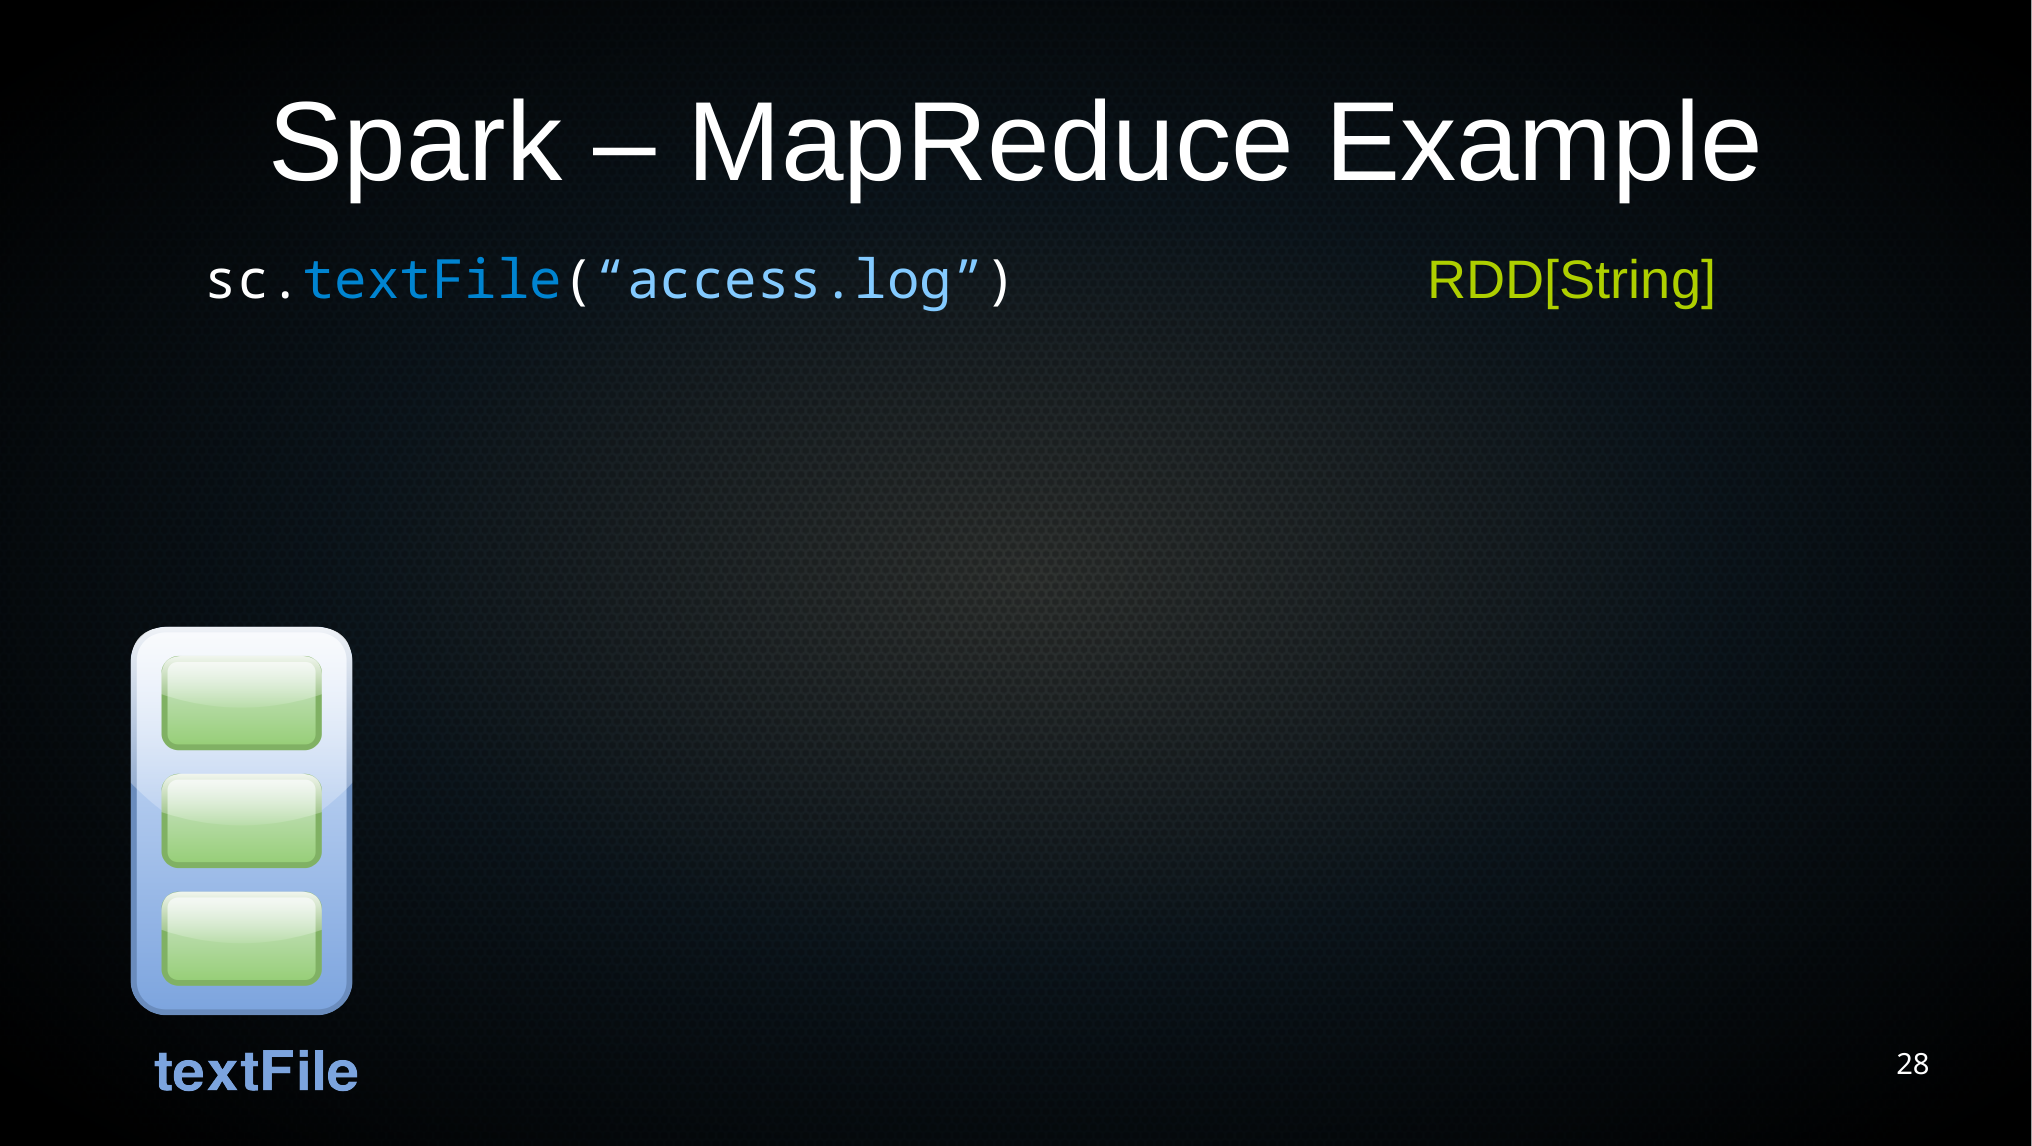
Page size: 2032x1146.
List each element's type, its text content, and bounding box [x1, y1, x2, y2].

picture [0, 0, 2032, 1146]
title Spark – MapReduce Example [101, 45, 1930, 237]
list sc.textFile(“access.log”) RDD[String] [101, 240, 1890, 906]
